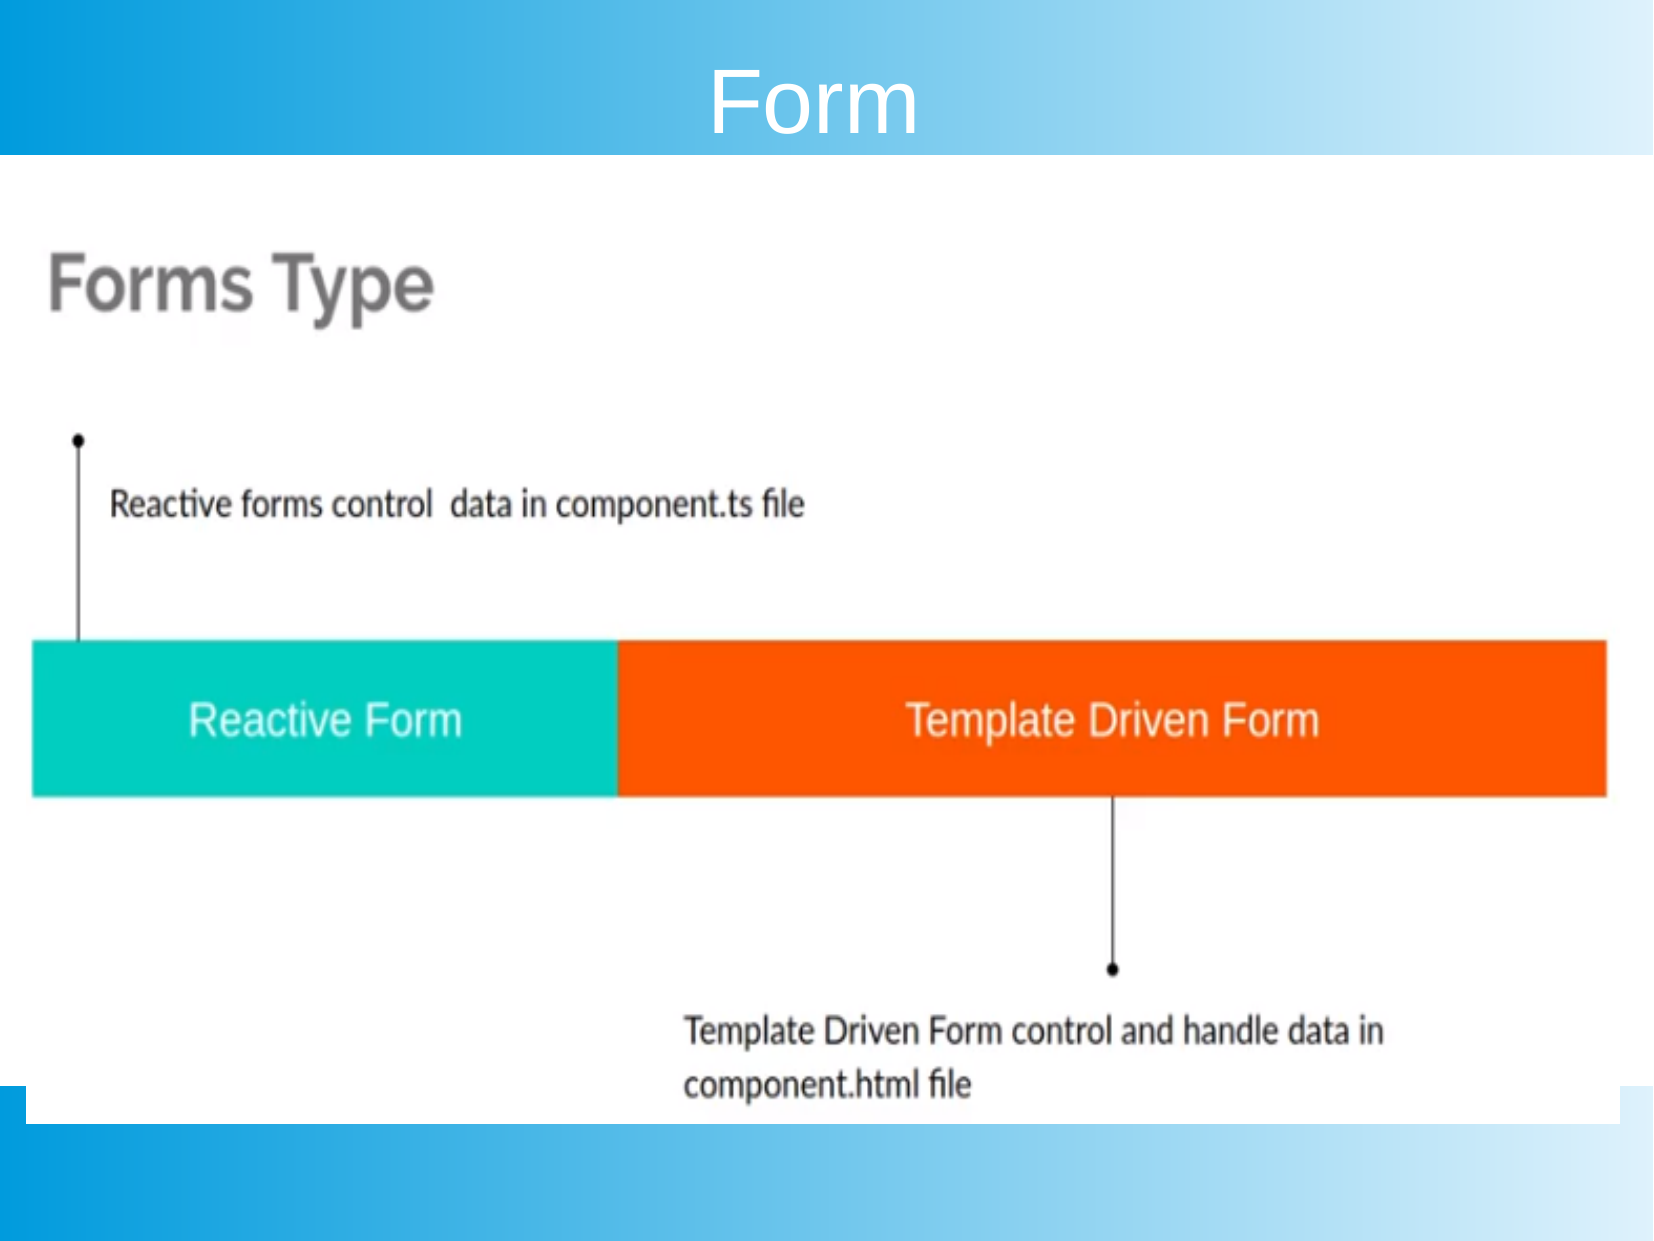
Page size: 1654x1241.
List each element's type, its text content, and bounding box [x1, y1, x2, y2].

picture [26, 165, 1620, 1241]
title Form [82, 49, 1571, 155]
